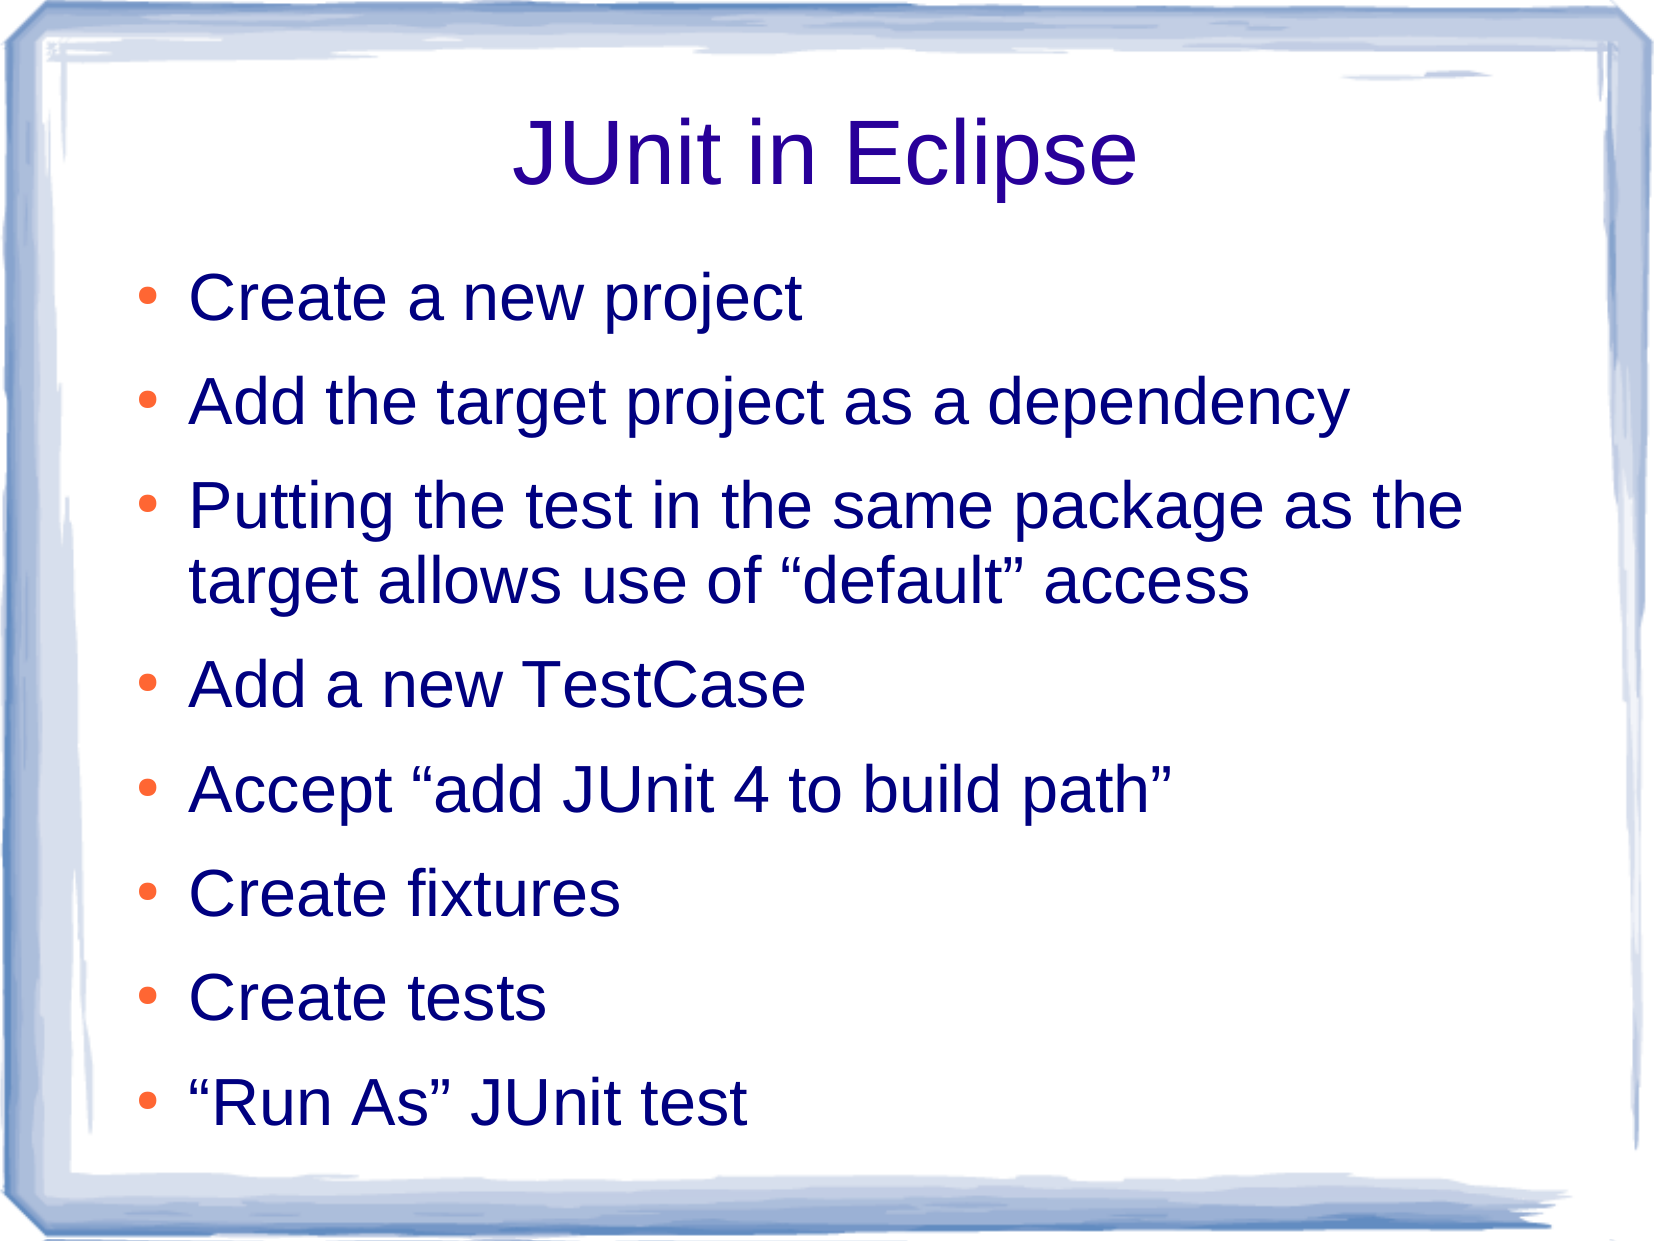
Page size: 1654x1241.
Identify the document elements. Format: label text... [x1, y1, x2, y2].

title JUnit in Eclipse [82, 56, 1571, 250]
list Create a new project Add the target project as a dependency Putting the test in the same package as the target allows use of “default” access Add a new TestCase Accept “add JUnit 4 to build path” Create fixtures Create tests “Run As” JUnit test [118, 259, 1571, 1158]
picture [0, 0, 1654, 1241]
